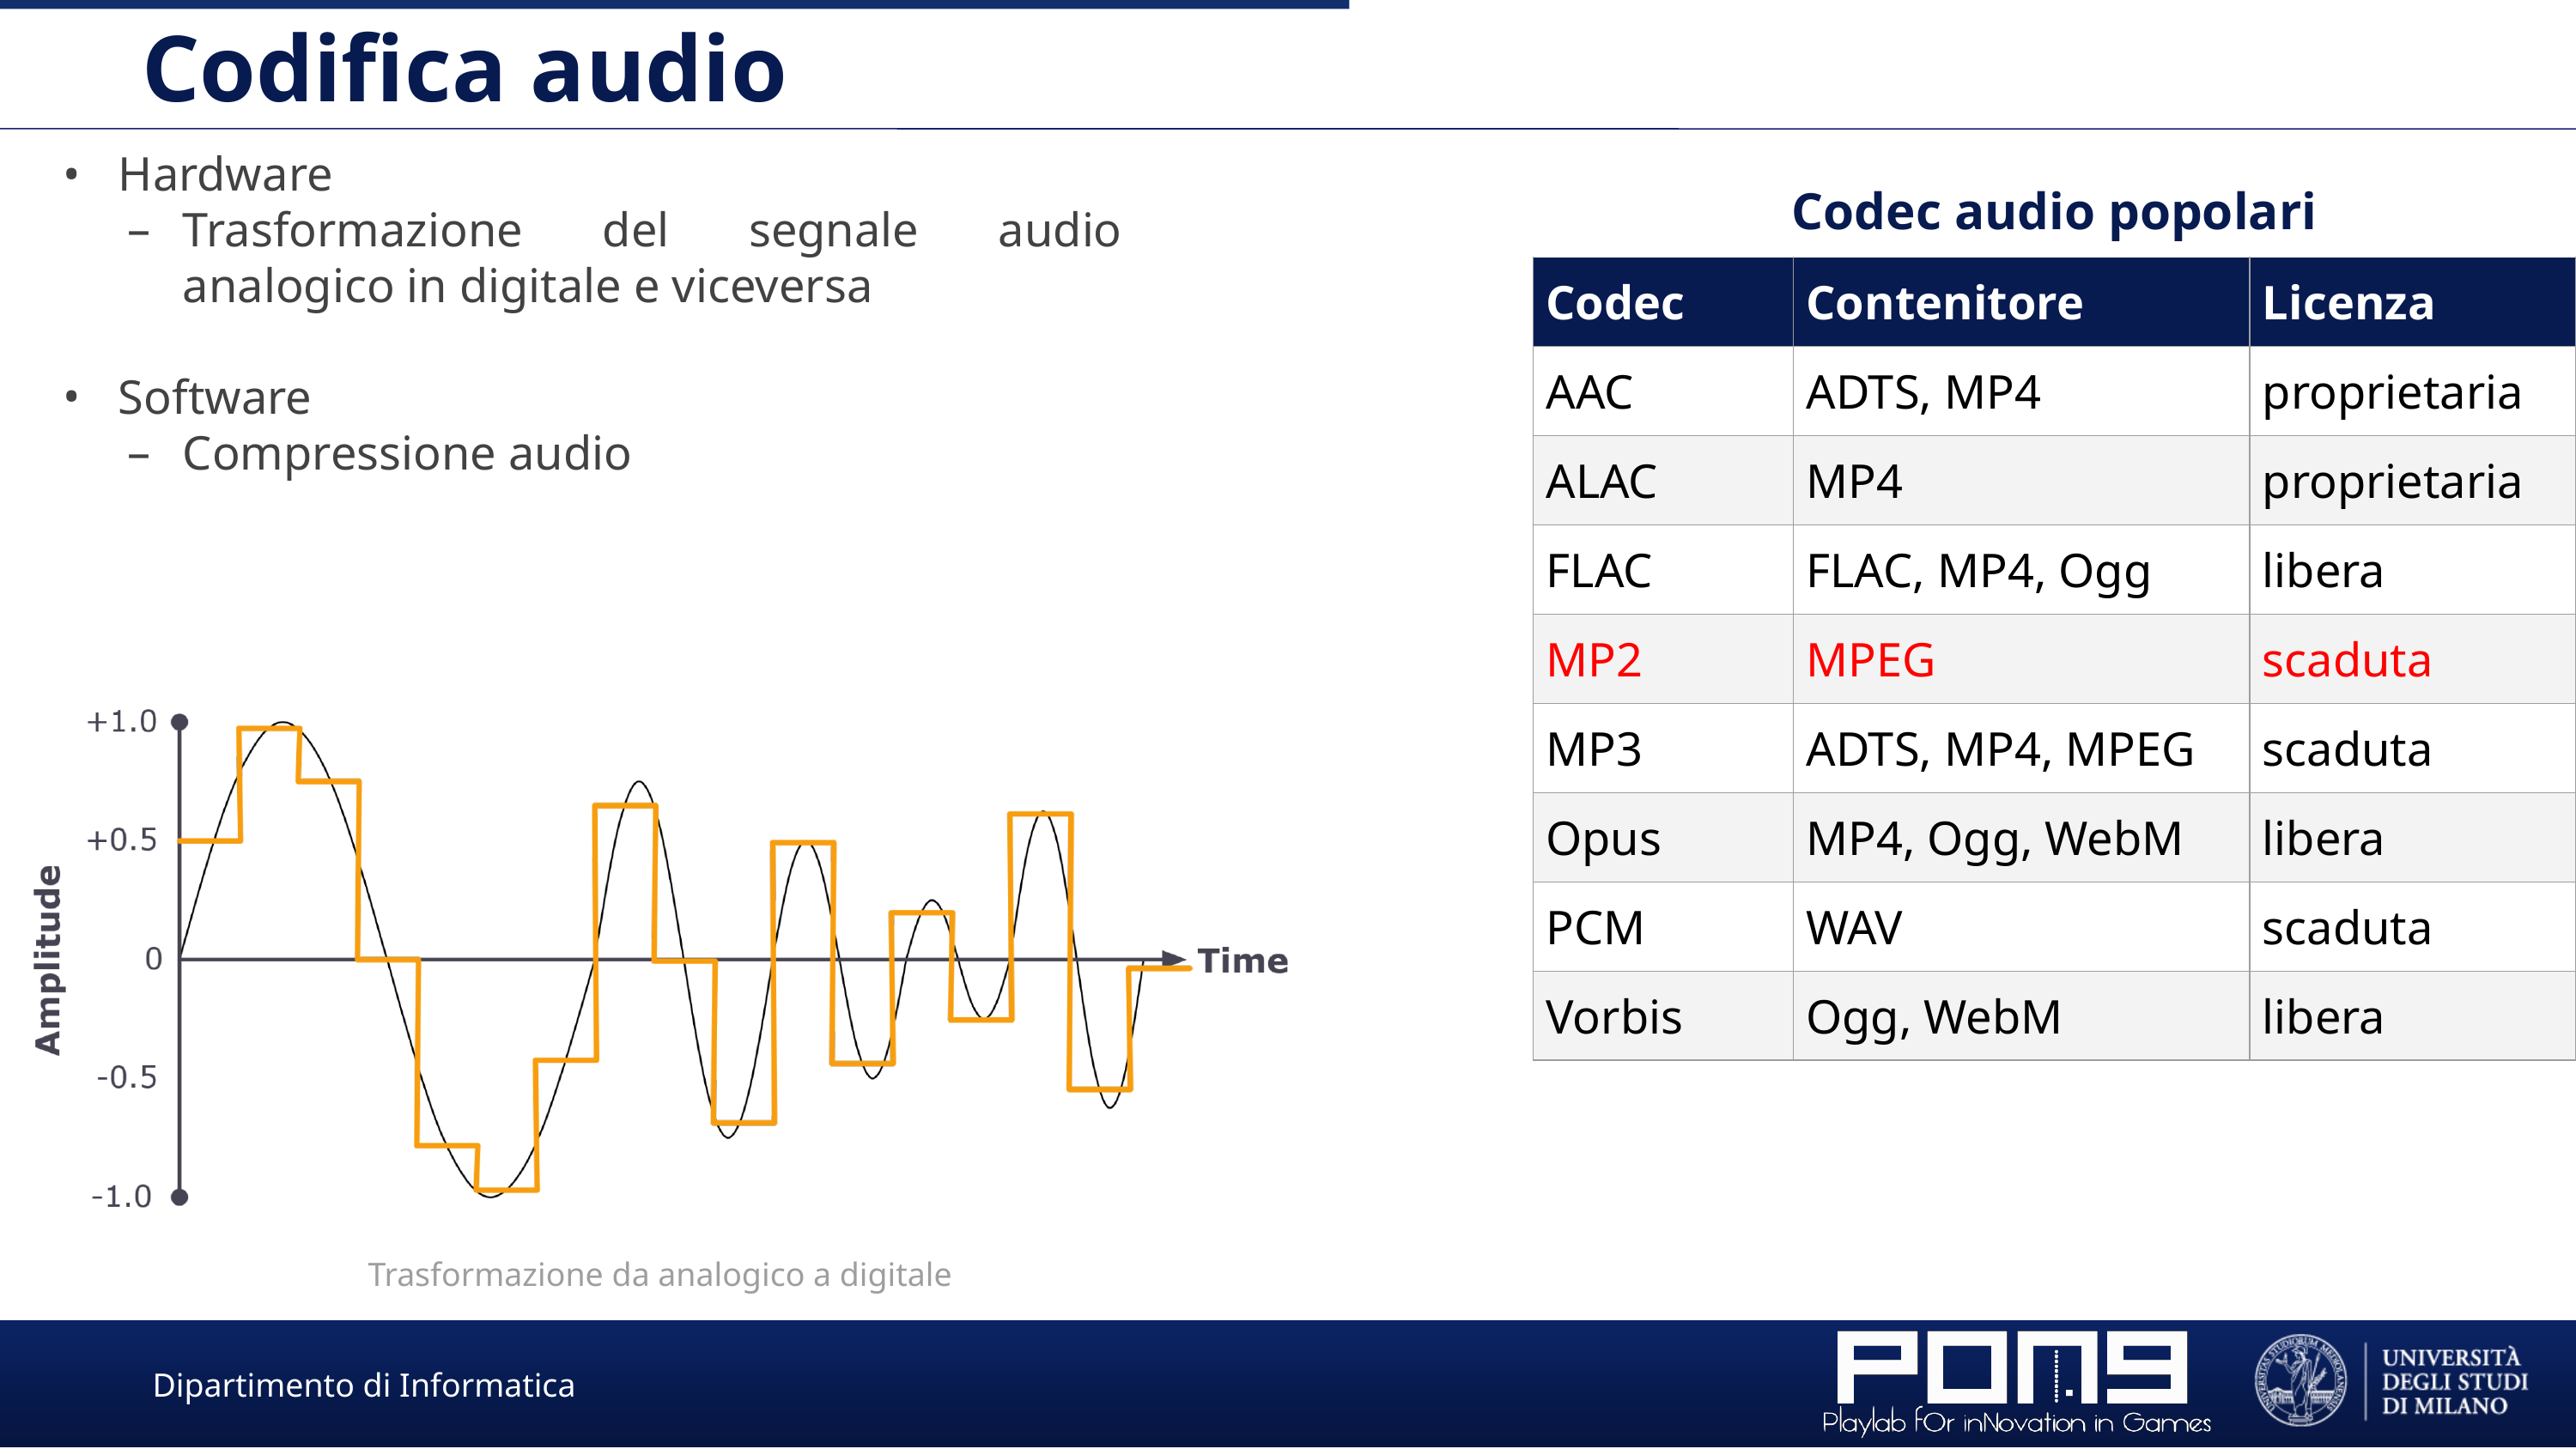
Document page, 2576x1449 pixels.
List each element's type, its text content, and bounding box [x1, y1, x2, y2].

picture [27, 701, 1288, 1212]
table_cell Licenza [2251, 258, 2575, 346]
table_cell scaduta [2251, 615, 2575, 703]
table_cell ADTS, MP4 [1794, 347, 2249, 435]
table_cell libera [2251, 525, 2575, 614]
table_cell Vorbis [1534, 972, 1793, 1059]
table_cell MPEG [1794, 615, 2249, 703]
table_cell Opus [1534, 793, 1793, 882]
text_box Trasformazione da analogico a digitale [30, 1241, 1291, 1307]
table_cell scaduta [2251, 882, 2575, 971]
text_box Dipartimento di Informatica [129, 1336, 1245, 1433]
table_cell Contenitore [1794, 258, 2249, 346]
table_cell ADTS, MP4, MPEG [1794, 704, 2249, 792]
picture [0, 1320, 2576, 1447]
table_cell Codec [1534, 258, 1793, 346]
table_cell MP3 [1534, 704, 1793, 792]
table_cell scaduta [2251, 704, 2575, 792]
table_cell ALAC [1534, 436, 1793, 524]
table_cell libera [2251, 793, 2575, 882]
table_header Codec audio popolari [1534, 164, 2575, 257]
table_cell MP2 [1534, 615, 1793, 703]
table_cell proprietaria [2251, 347, 2575, 435]
table_cell FLAC, MP4, Ogg [1794, 525, 2249, 614]
table_cell MP4, Ogg, WebM [1794, 793, 2249, 882]
table_cell AAC [1534, 347, 1793, 435]
title Codifica audio [118, 0, 2308, 124]
table_cell MP4 [1794, 436, 2249, 524]
table_cell Ogg, WebM [1794, 972, 2249, 1059]
table_cell PCM [1534, 882, 1793, 971]
table_cell libera [2251, 972, 2575, 1059]
table_cell FLAC [1534, 525, 1793, 614]
list Hardware Trasformazione del segnale audio analogico in digitale e viceversa Software Compressione audio [30, 132, 1147, 509]
text_box [0, 0, 1350, 9]
table_cell proprietaria [2251, 436, 2575, 524]
table_cell WAV [1794, 882, 2249, 971]
